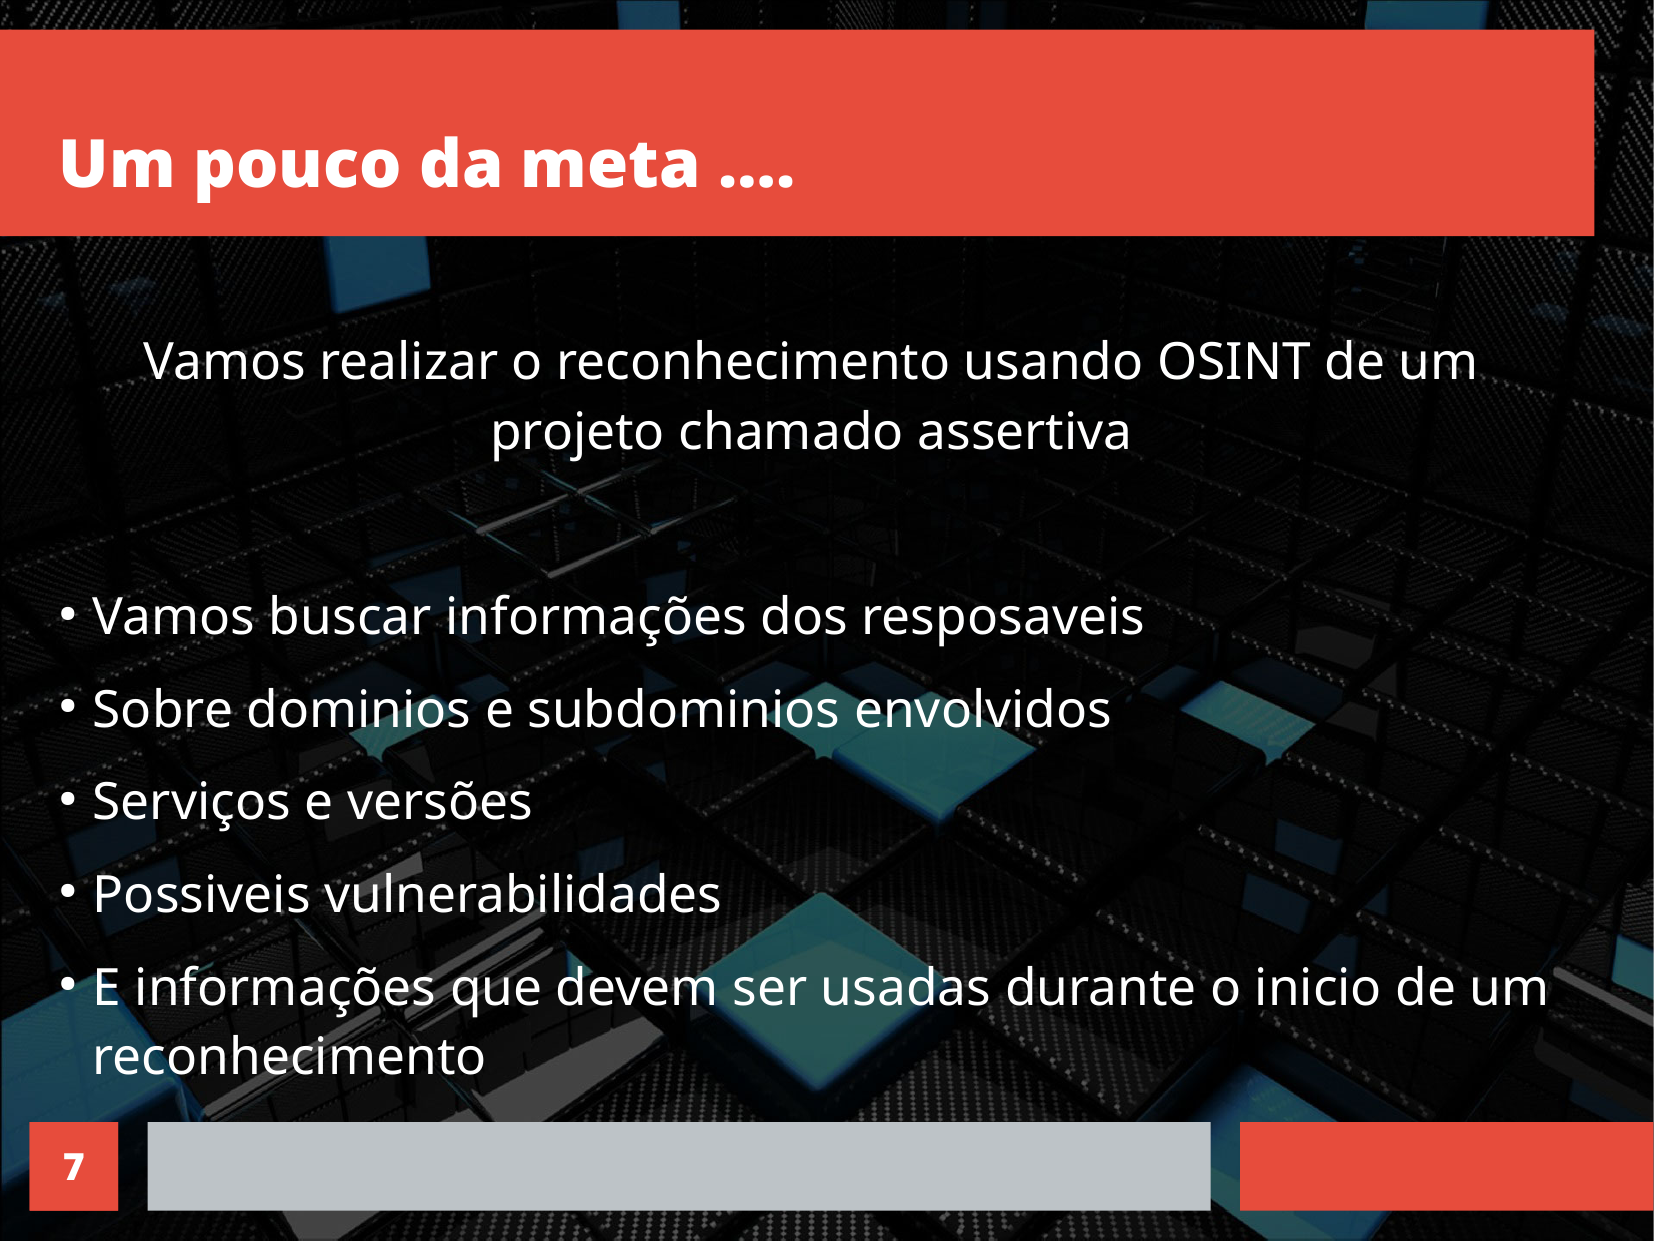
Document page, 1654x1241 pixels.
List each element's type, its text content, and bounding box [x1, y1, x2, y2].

picture [0, 0, 1654, 1241]
title Um pouco da meta …. [59, 59, 1595, 207]
list Vamos realizar o reconhecimento usando OSINT de um projeto chamado assertiva Vamos buscar informações dos resposaveis Sobre dominios e subdominios envolvidos Serviços e versões Possiveis vulnerabilidades E informações que devem ser usadas durante o inicio de um reconhecimento [59, 324, 1565, 1093]
